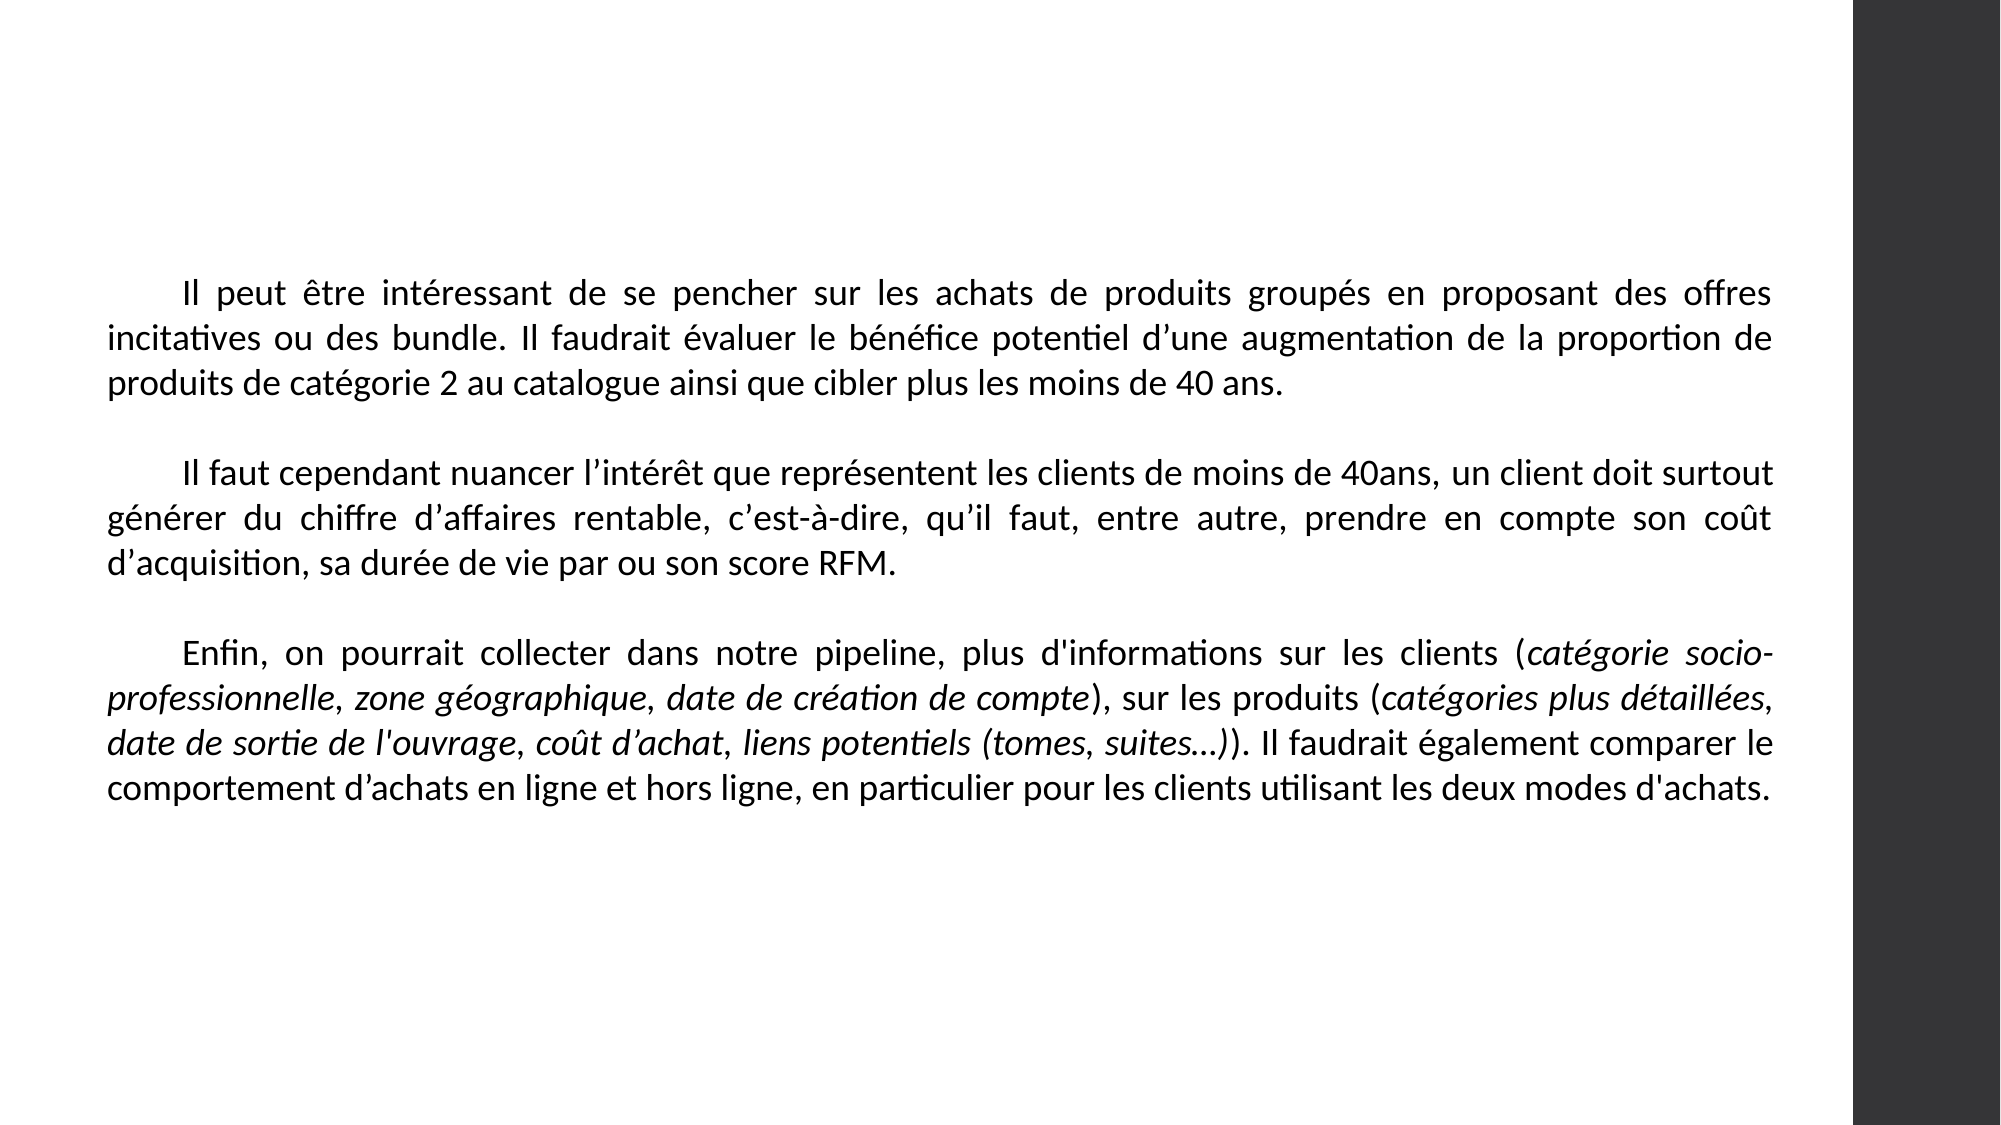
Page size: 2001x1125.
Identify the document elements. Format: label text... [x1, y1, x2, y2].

list Il peut être intéressant de se pencher sur les achats de produits groupés en proposant des offres incitatives ou des bundle. Il faudrait évaluer le bénéfice potentiel d’une augmentation de la proportion de produits de catégorie 2 au catalogue ainsi que cibler plus les moins de 40 ans. Il faut cependant nuancer l’intérêt que représentent les clients de moins de 40ans, un client doit surtout générer du chiffre d’affaires rentable, c’est-à-dire, qu’il faut, entre autre, prendre en compte son coût d’acquisition, sa durée de vie par ou son score RFM. Enfin, on pourrait collecter dans notre pipeline, plus d'informations sur les clients (catégorie socio-professionnelle, zone géographique, date de création de compte), sur les produits (catégories plus détaillées, date de sortie de l'ouvrage, coût d’achat, liens potentiels (tomes, suites…)). Il faudrait également comparer le comportement d’achats en ligne et hors ligne, en particulier pour les clients utilisant les deux modes d'achats. [92, 260, 1791, 865]
